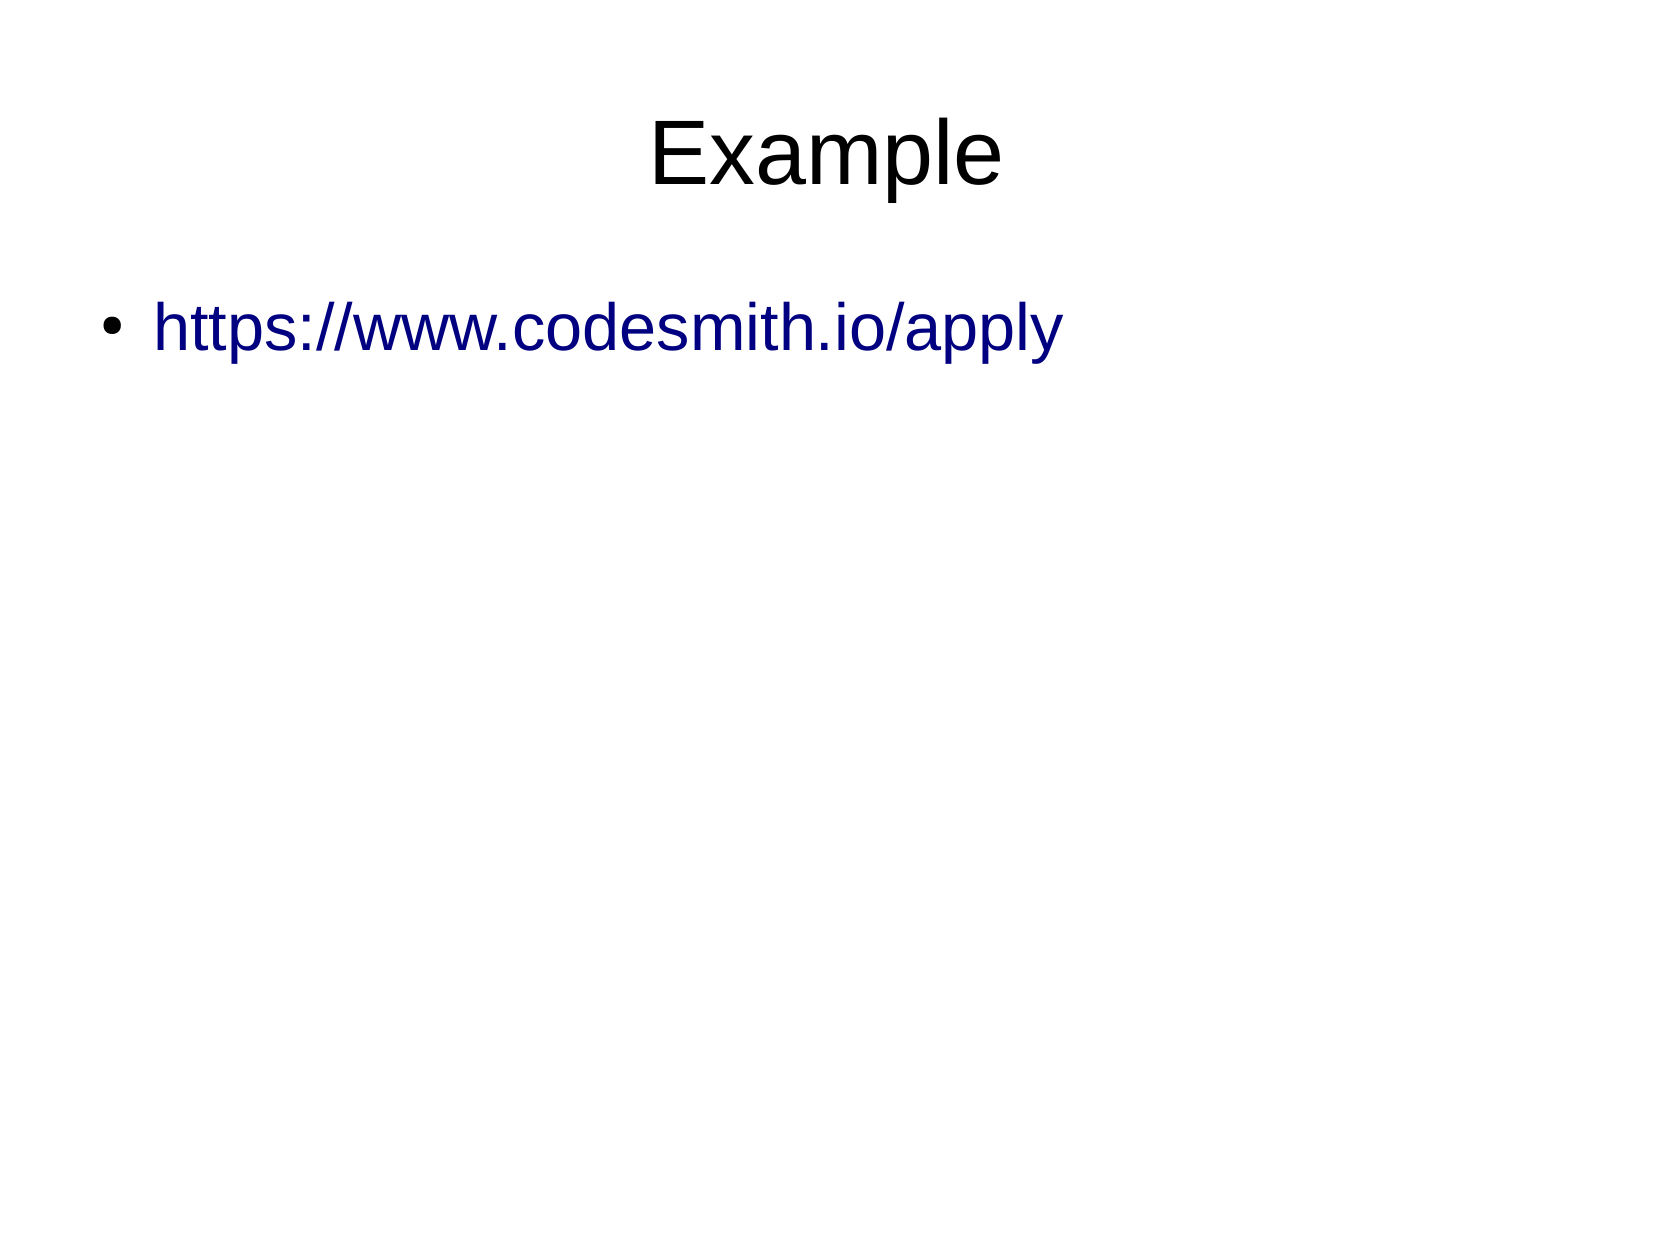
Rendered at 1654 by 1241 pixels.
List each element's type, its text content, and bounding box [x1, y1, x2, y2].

list https://www.codesmith.io/apply [82, 290, 1571, 1010]
title Example [82, 49, 1571, 257]
